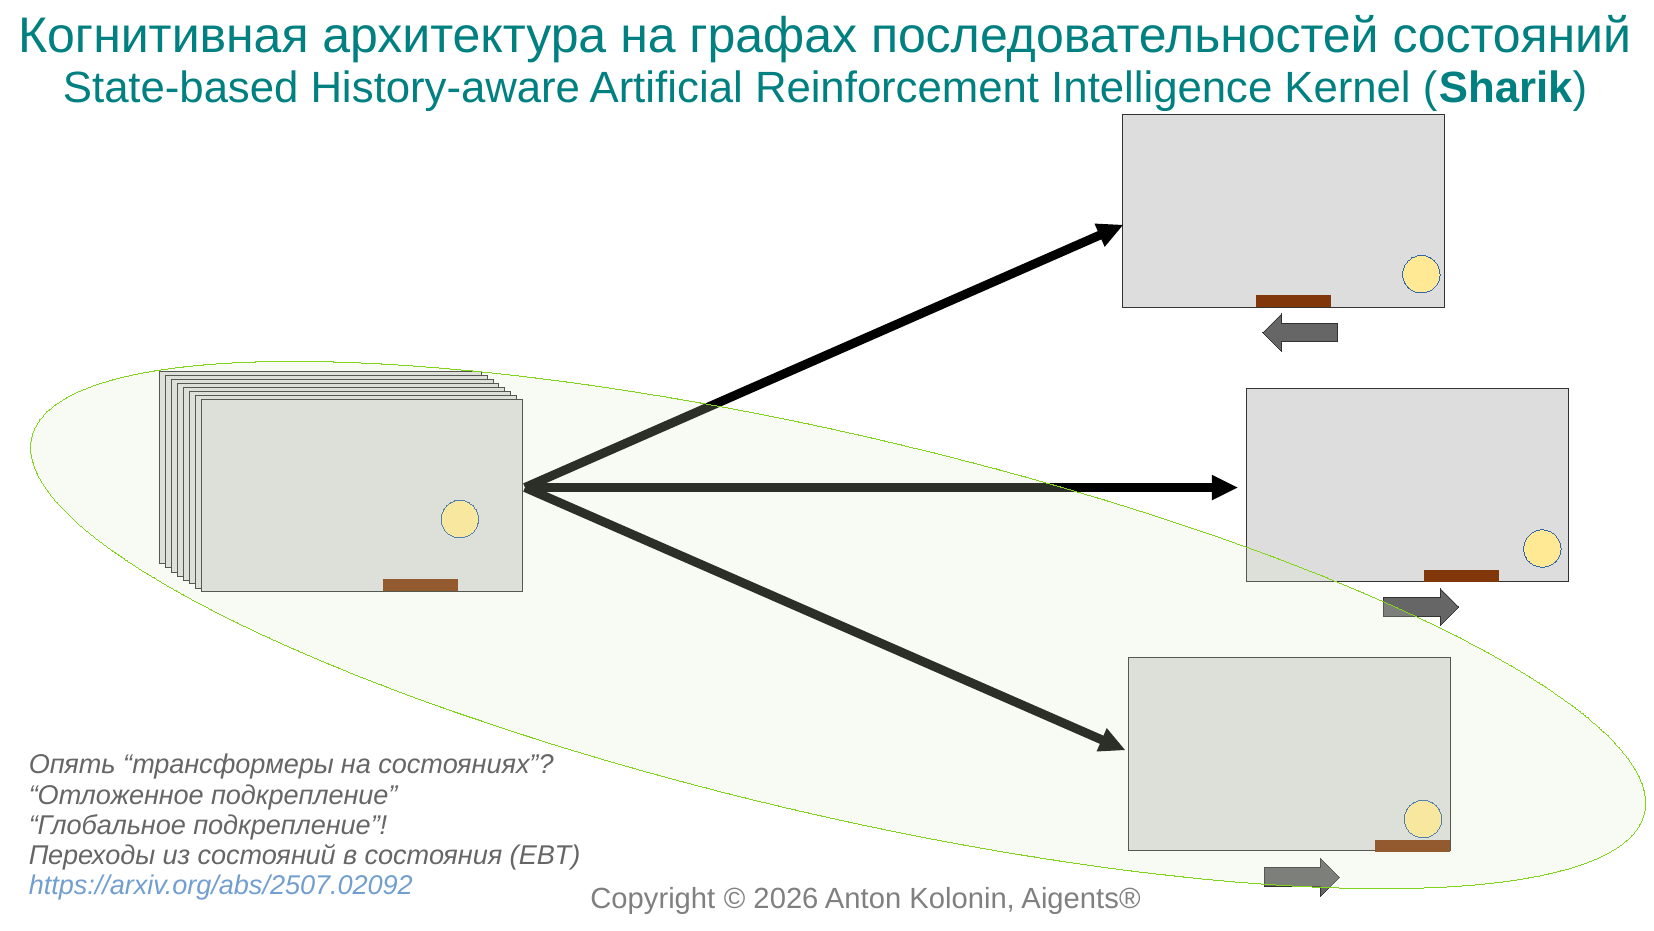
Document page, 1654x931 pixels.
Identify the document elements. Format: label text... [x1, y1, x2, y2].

text_box Когнитивная архитектура на графах последовательностей состояний State-based History-aware Artificial Reinforcement Intelligence Kernel (Sharik) [0, 0, 1651, 120]
text_box [1122, 120, 1445, 308]
text_box Опять “трансформеры на состояниях”? “Отложенное подкрепление” “Глобальное подкрепление”! Переходы из состояний в состояния (EBT) https://arxiv.org/abs/2507.02092 [13, 741, 596, 908]
text_box [30, 361, 1646, 897]
text_box [1262, 313, 1338, 352]
